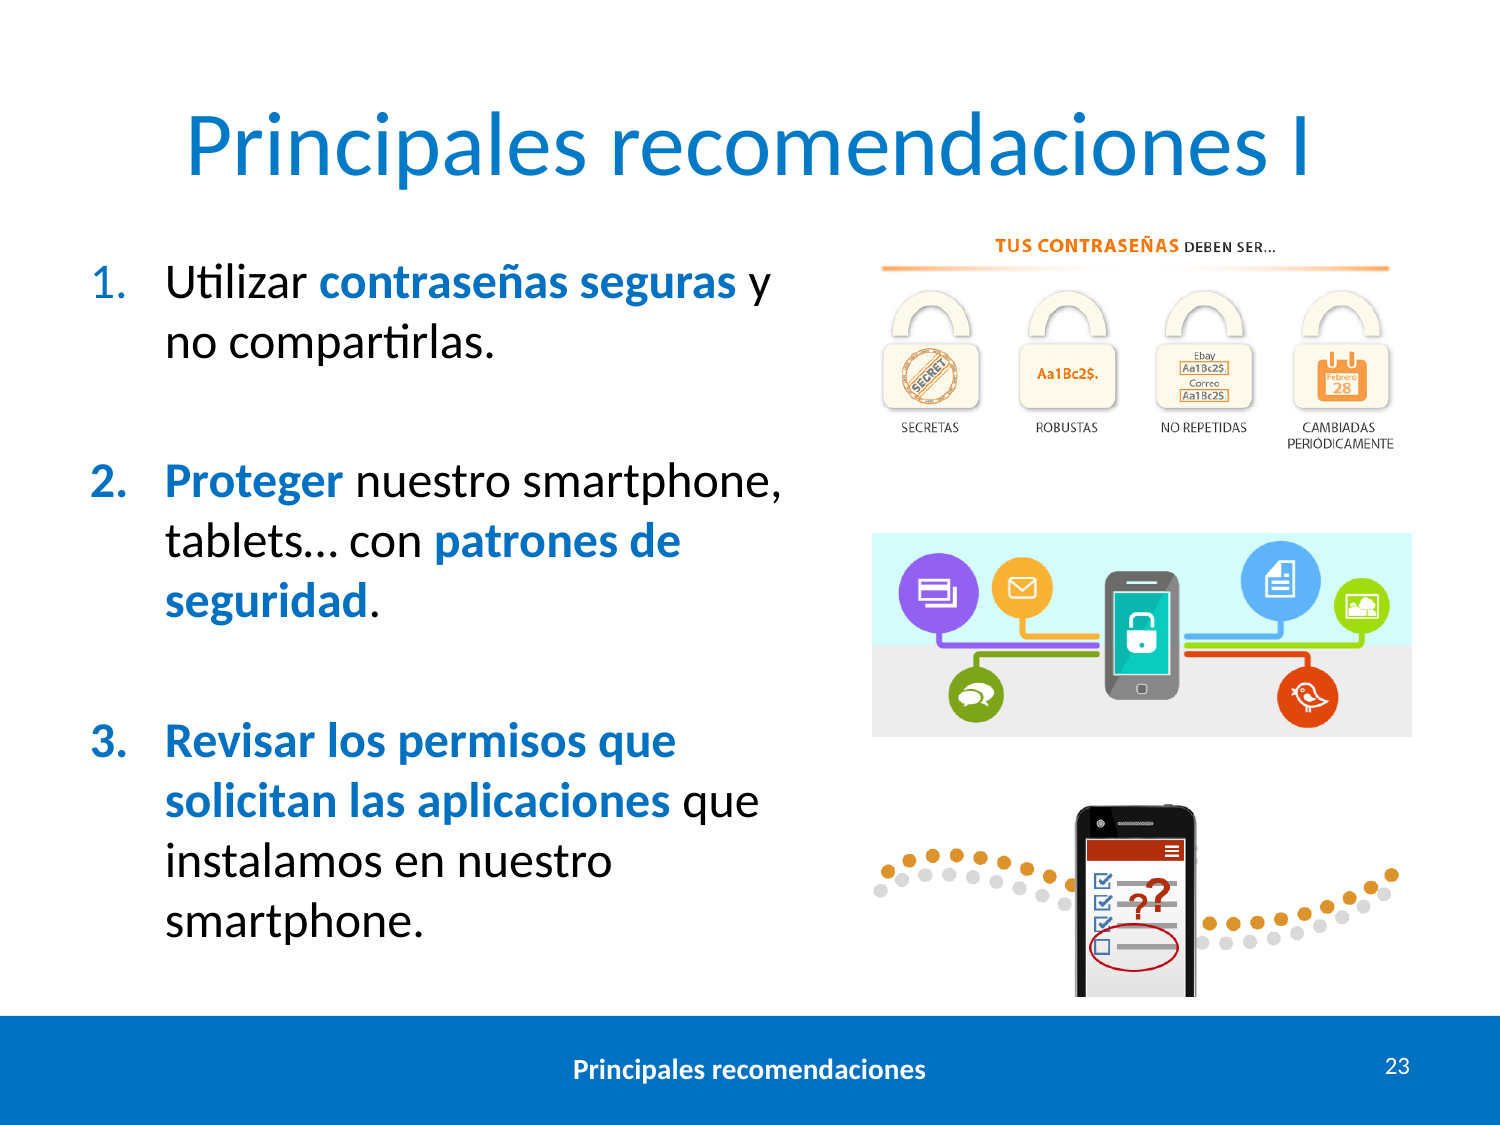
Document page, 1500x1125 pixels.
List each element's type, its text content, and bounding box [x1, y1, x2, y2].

picture [872, 533, 1412, 737]
slide_number 14 [1074, 1042, 1425, 1103]
picture [868, 795, 1405, 997]
picture [872, 227, 1403, 454]
title Principales recomendaciones I [75, 45, 1425, 233]
footer Principales recomendaciones [478, 1042, 1022, 1103]
list Utilizar contraseñas seguras y no compartirlas. Proteger nuestro smartphone, tablets… con patrones de seguridad. Revisar los permisos que solicitan las aplicaciones que instalamos en nuestro smartphone. [75, 240, 833, 984]
